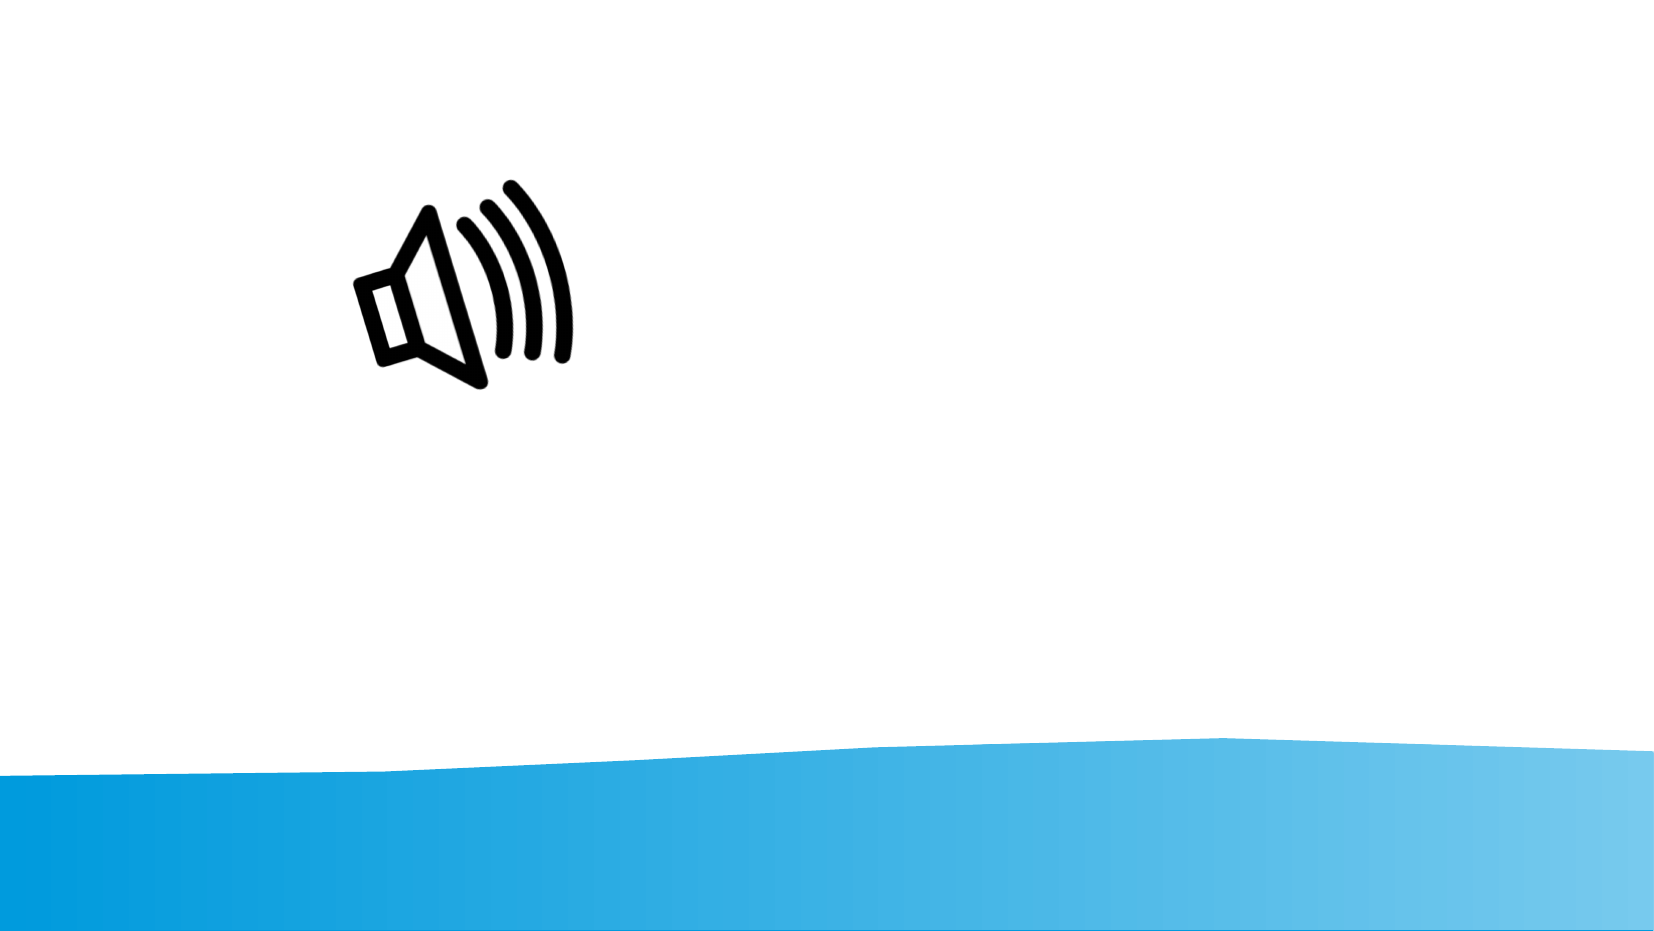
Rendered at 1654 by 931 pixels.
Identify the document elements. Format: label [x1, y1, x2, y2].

picture [324, 159, 604, 429]
